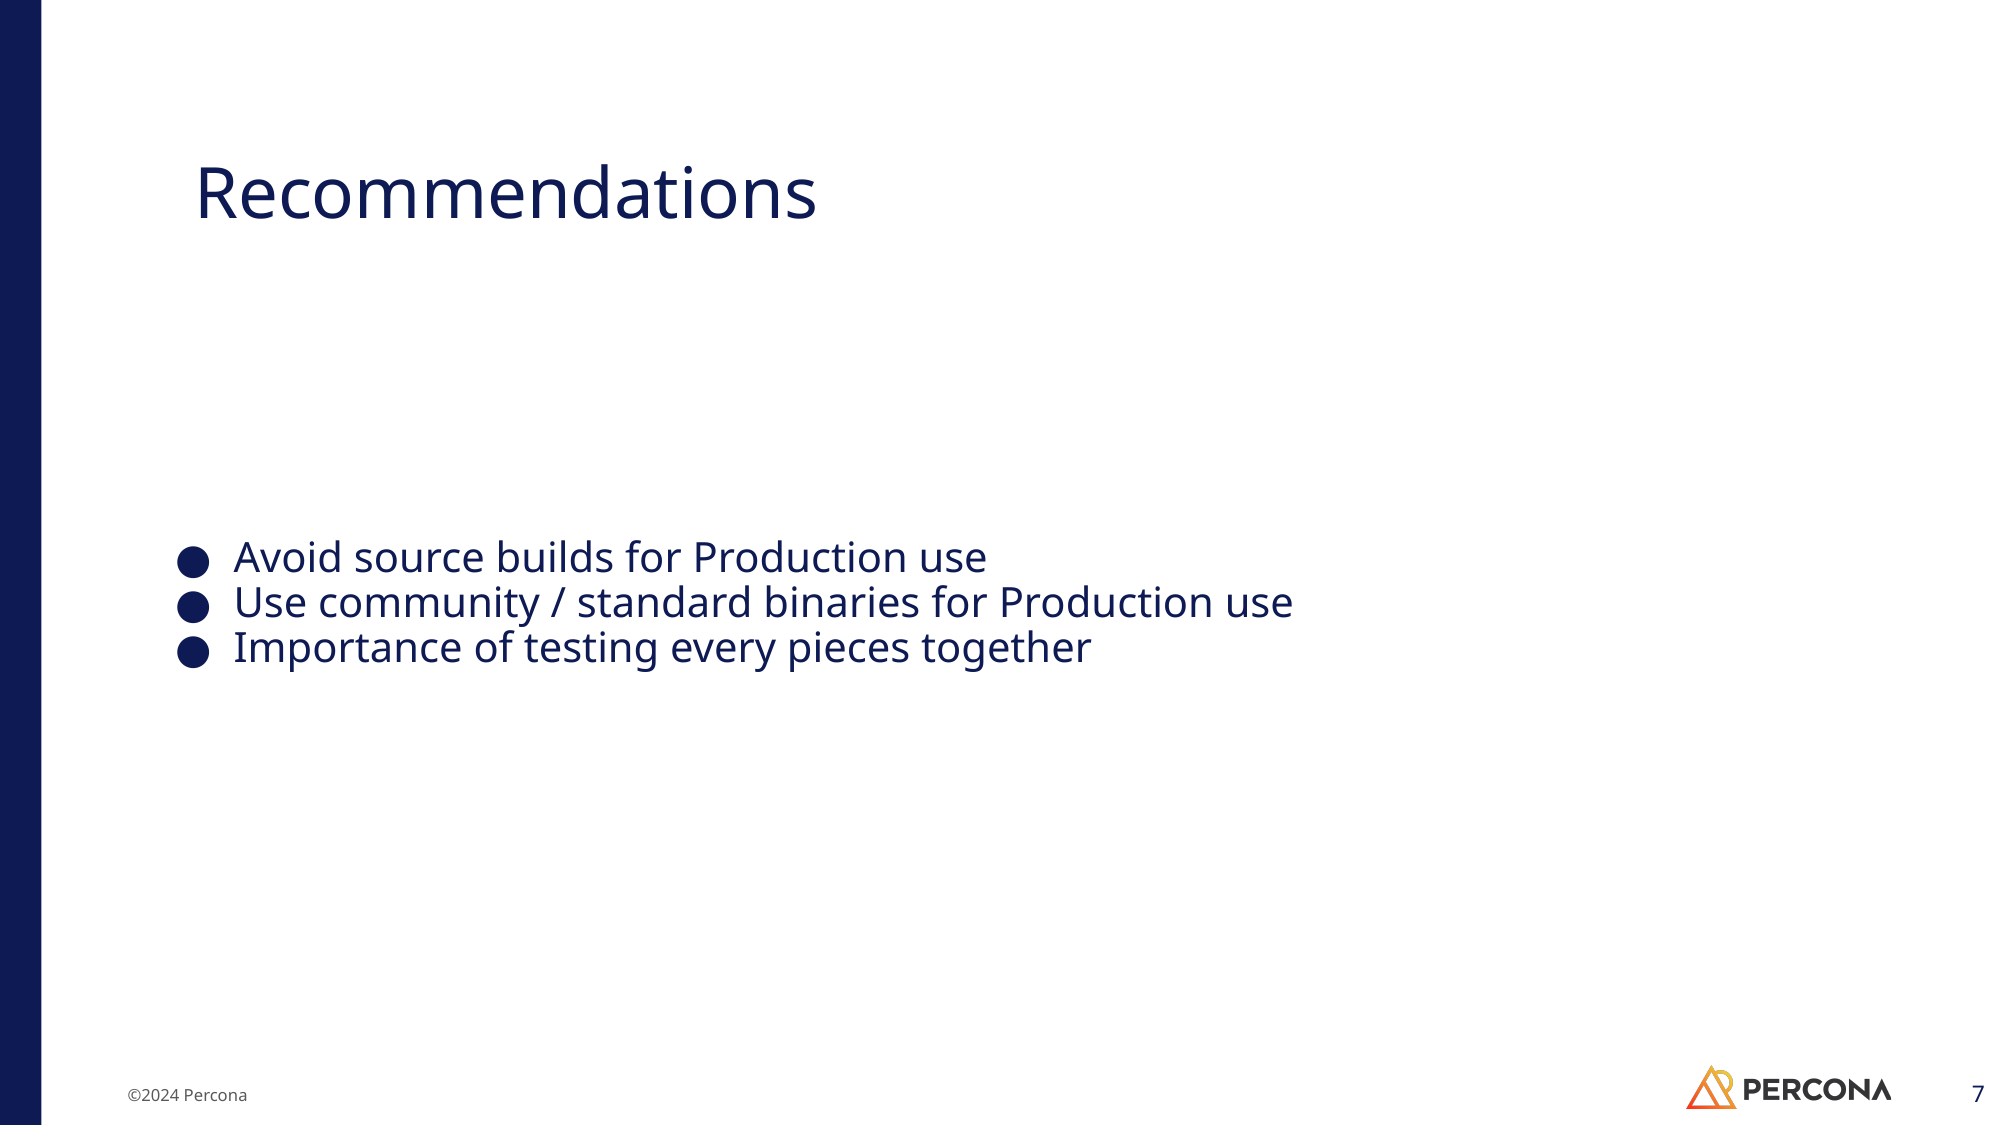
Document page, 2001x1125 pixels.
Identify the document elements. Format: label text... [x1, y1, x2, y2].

list Avoid source builds for Production use Use community / standard binaries for Production use Importance of testing every pieces together [143, 303, 1798, 975]
picture [1686, 1065, 1748, 1109]
title Recommendations [179, 124, 1835, 266]
slide_number <number> [1748, 1065, 2000, 1125]
